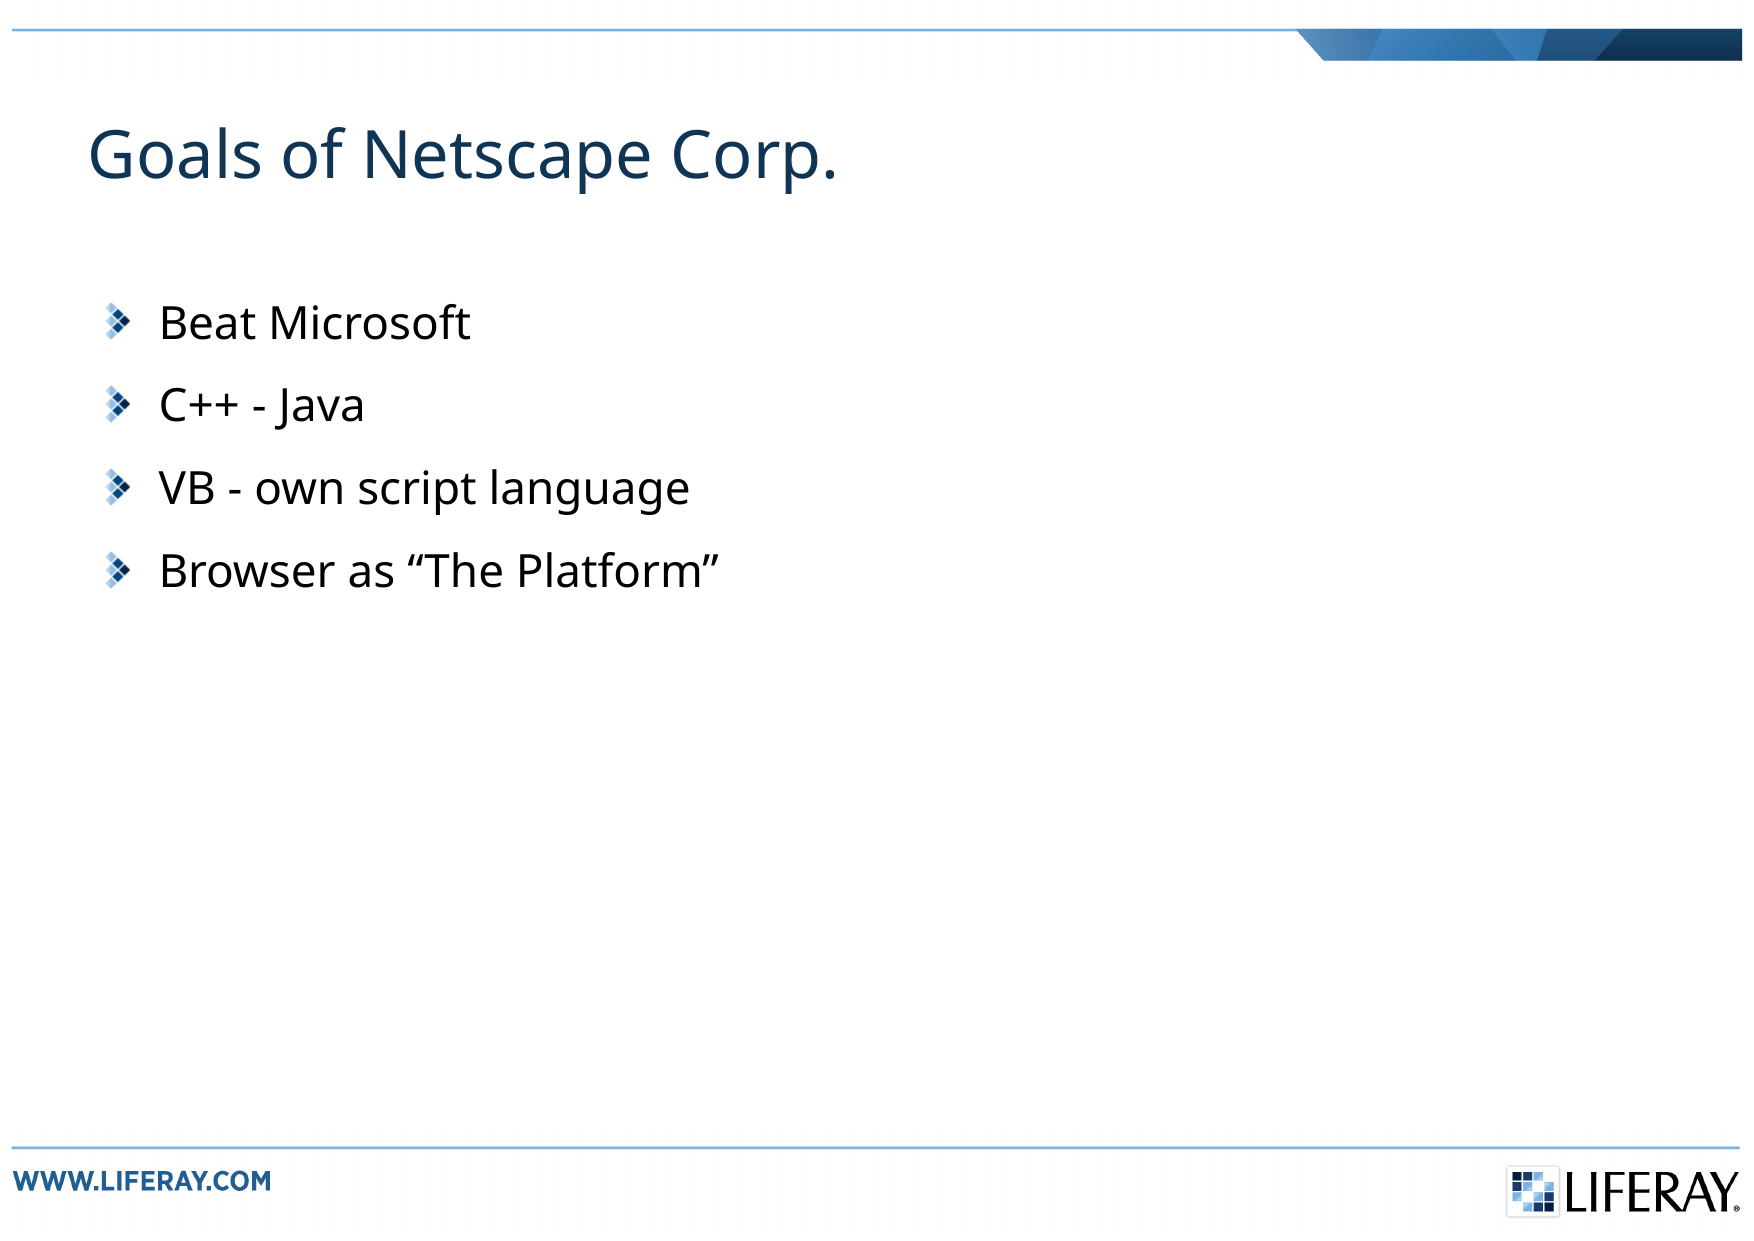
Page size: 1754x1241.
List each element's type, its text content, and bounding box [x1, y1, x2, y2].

title Goals of Netscape Corp. [87, 49, 1667, 257]
list Beat Microsoft C++ - Java VB - own script language Browser as “The Platform” [87, 290, 1667, 1109]
picture [10, 1124, 1741, 1234]
picture [12, 0, 1743, 84]
